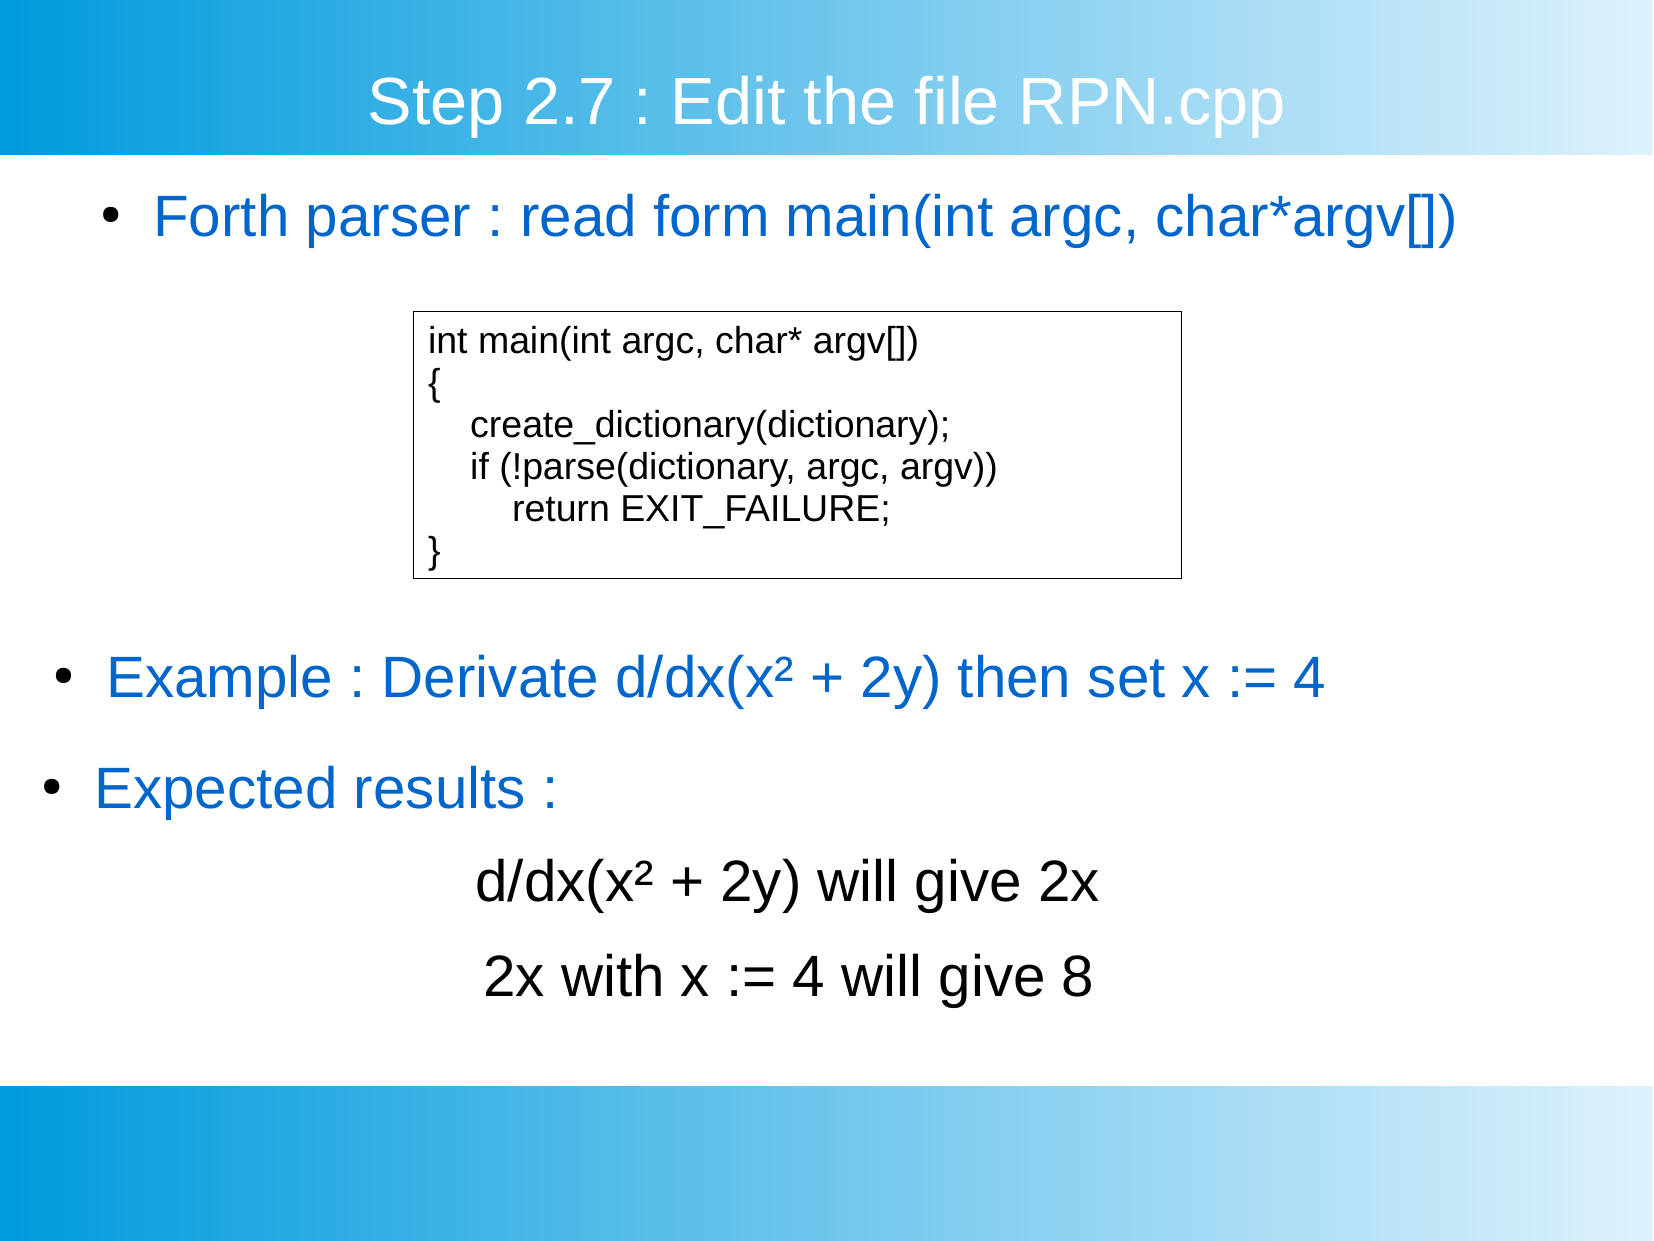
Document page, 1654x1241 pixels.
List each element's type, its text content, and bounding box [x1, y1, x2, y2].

text_box int main(int argc, char* argv[]) { create_dictionary(dictionary); if (!parse(dictionary, argc, argv)) return EXIT_FAILURE; } [413, 311, 1182, 579]
title Step 2.7 : Edit the file RPN.cpp [82, 49, 1571, 154]
text_box d/dx(x² + 2y) will give 2x [460, 841, 1116, 922]
list Expected results : [23, 755, 1500, 891]
list Example : Derivate d/dx(x² + 2y) then set x := 4 [35, 644, 1512, 780]
list Forth parser : read form main(int argc, char*argv[]) [82, 183, 1560, 319]
text_box 2x with x := 4 will give 8 [468, 935, 1111, 1016]
